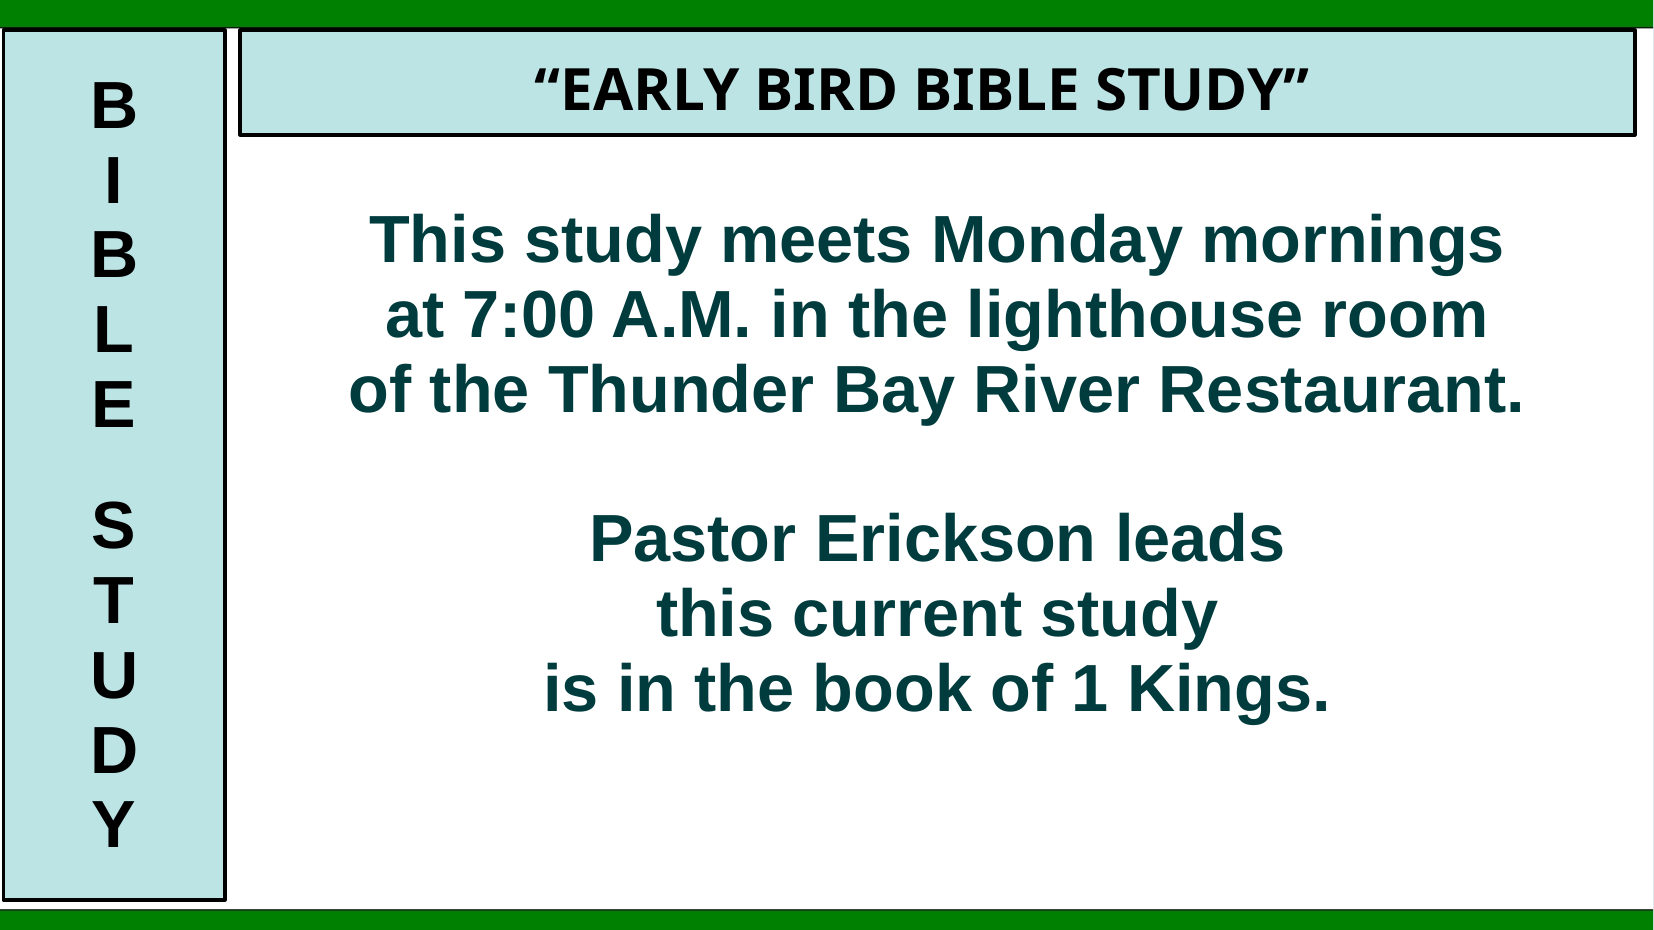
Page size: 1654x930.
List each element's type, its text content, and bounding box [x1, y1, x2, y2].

picture [0, 0, 1654, 930]
text_box B I B L E S T U D Y [3, 29, 226, 901]
text_box This study meets Monday mornings at 7:00 A.M. in the lighthouse room of the Thunder Bay River Restaurant. Pastor Erickson leads this current study is in the book of 1 Kings. [300, 194, 1576, 734]
text_box [240, 29, 1636, 135]
text_box “EARLY BIRD BIBLE STUDY” [255, 40, 1591, 134]
